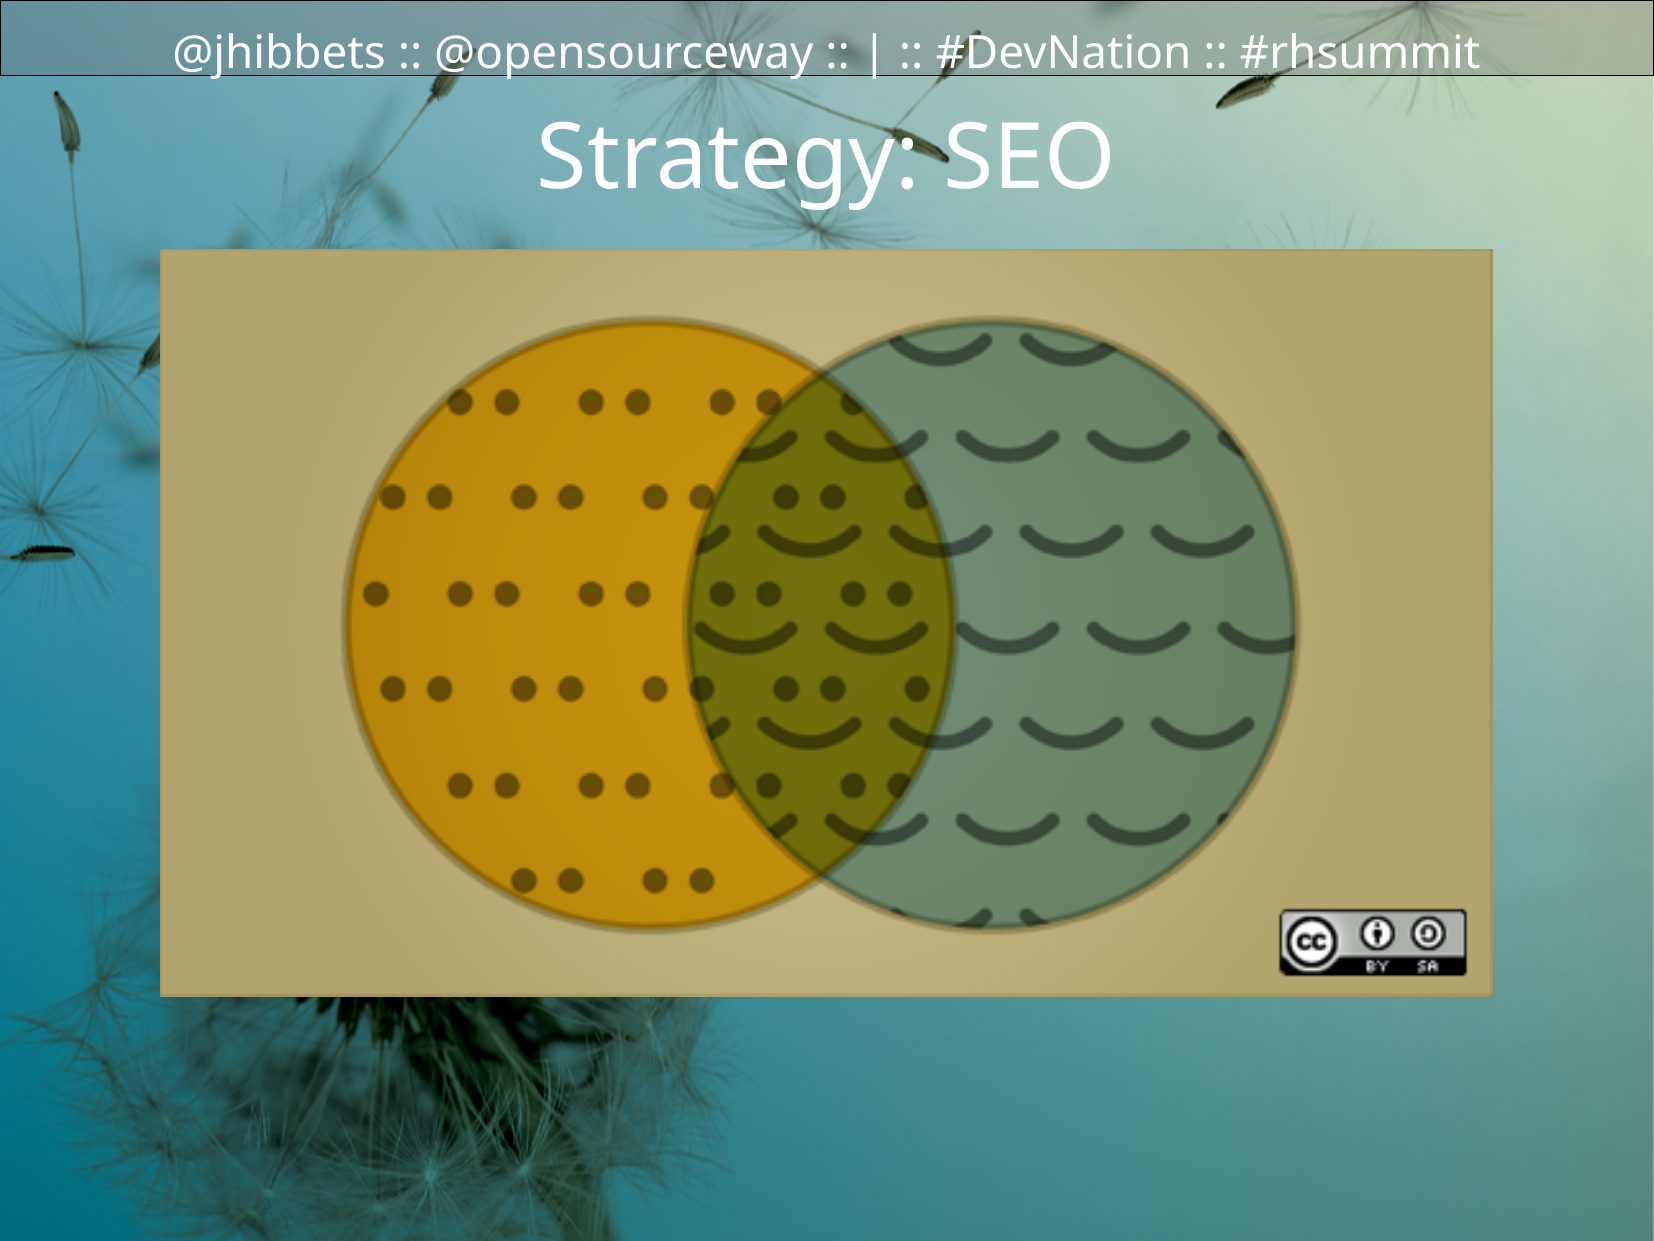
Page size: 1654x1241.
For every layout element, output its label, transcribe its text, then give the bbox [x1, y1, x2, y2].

picture [0, 76, 1654, 1241]
title Strategy: SEO [82, 49, 1571, 257]
